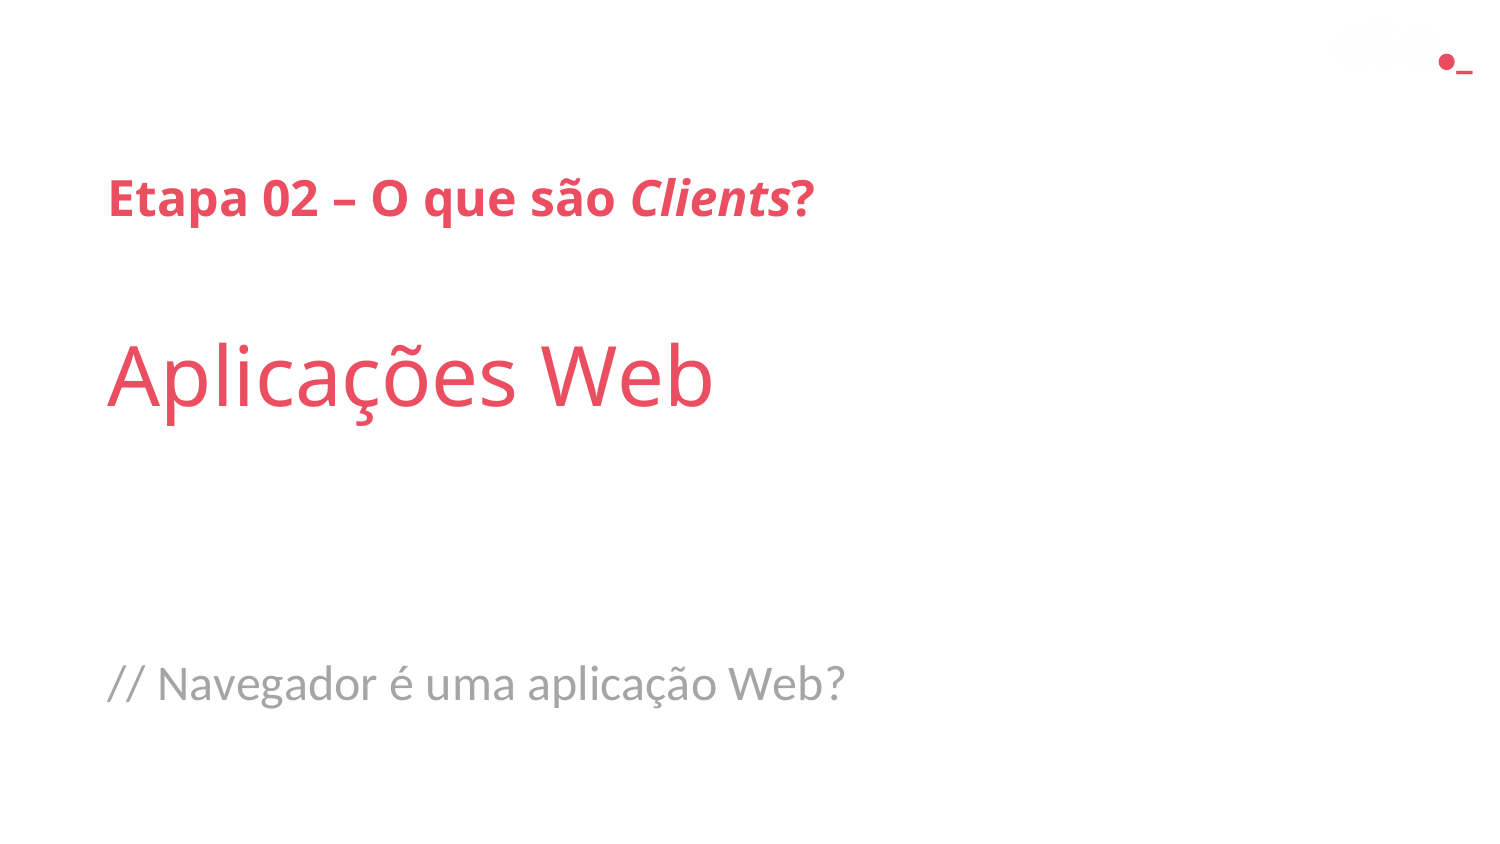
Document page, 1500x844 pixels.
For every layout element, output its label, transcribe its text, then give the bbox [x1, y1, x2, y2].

text_box // Navegador é uma aplicação Web? [92, 635, 1309, 701]
text_box Aplicações Web [92, 292, 1309, 558]
picture [1333, 19, 1473, 75]
text_box Etapa 02 – O que são Clients? [92, 142, 1309, 223]
